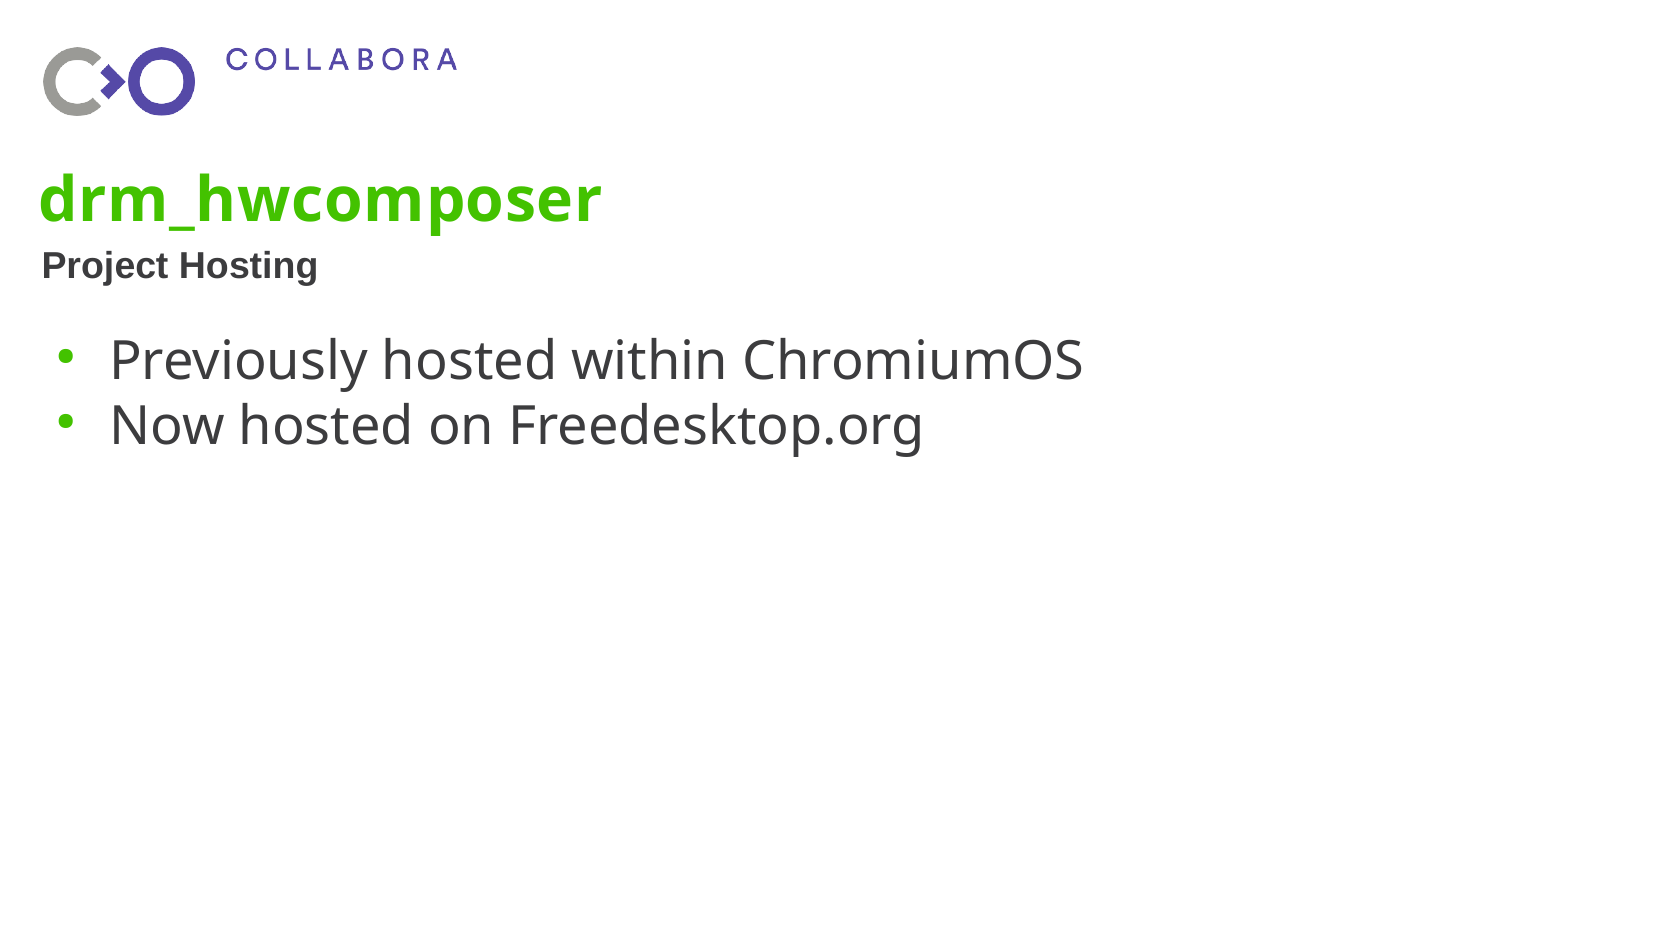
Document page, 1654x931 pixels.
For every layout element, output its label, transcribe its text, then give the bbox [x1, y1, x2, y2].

list Previously hosted within ChromiumOS Now hosted on Freedesktop.org [38, 325, 1614, 581]
title drm_hwcomposer [38, 159, 1614, 216]
text_box Project Hosting [41, 240, 1614, 290]
picture [43, 47, 457, 116]
